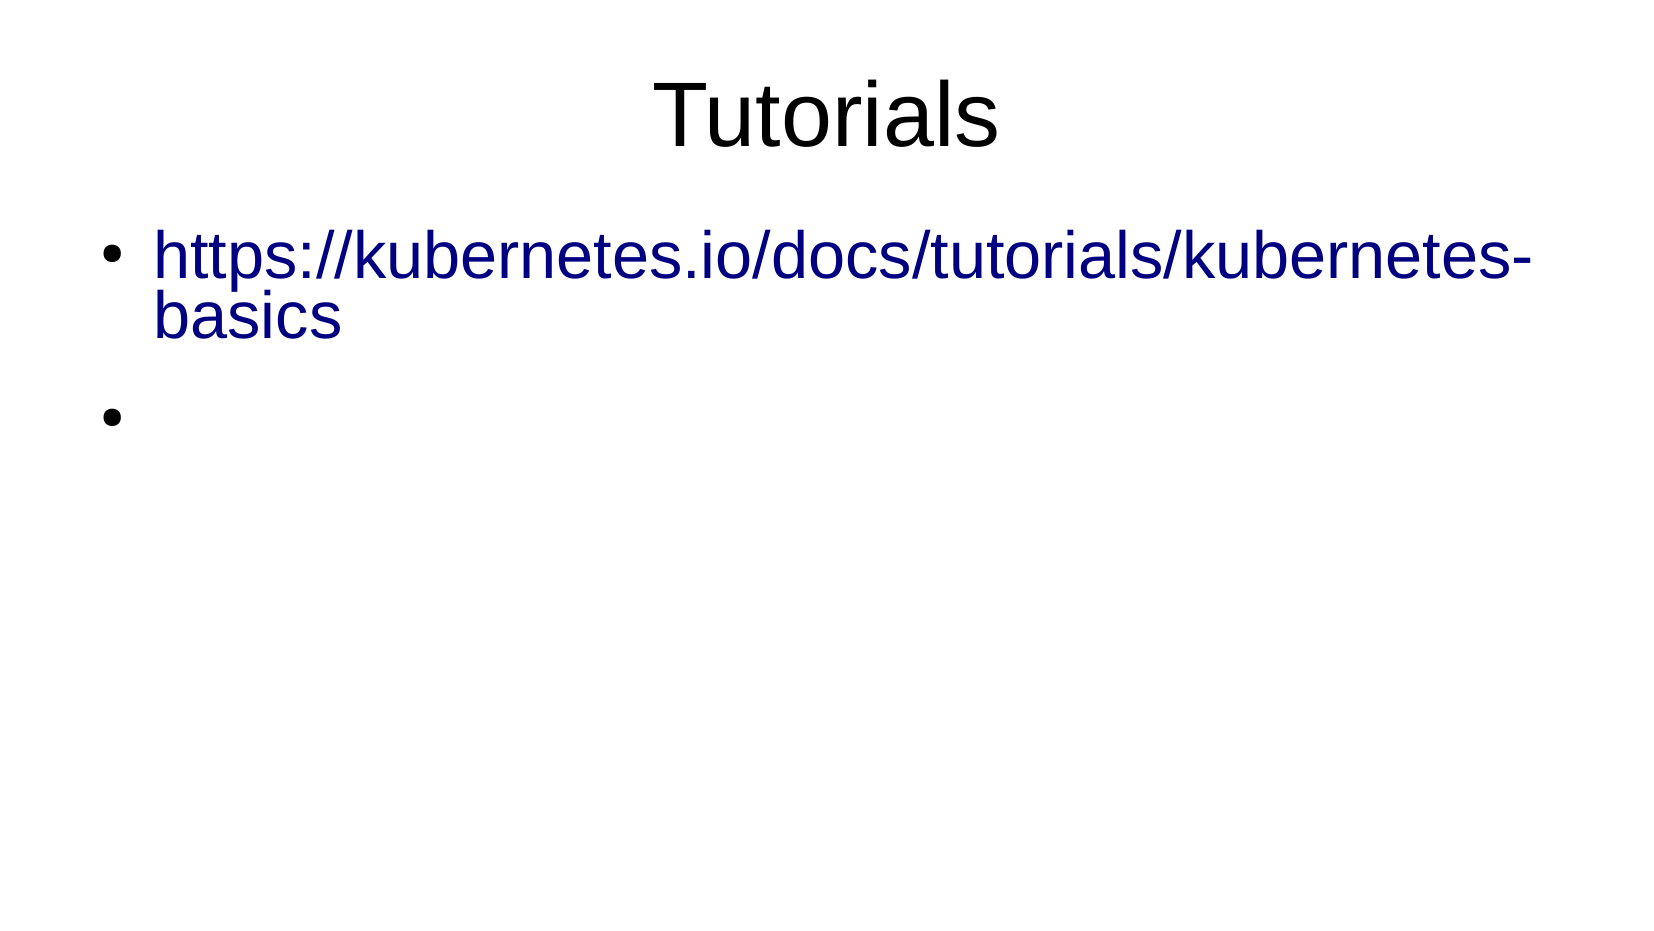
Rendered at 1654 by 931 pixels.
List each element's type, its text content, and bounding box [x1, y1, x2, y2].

title Tutorials [82, 37, 1571, 193]
list https://kubernetes.io/docs/tutorials/kubernetes-basics [82, 217, 1571, 758]
